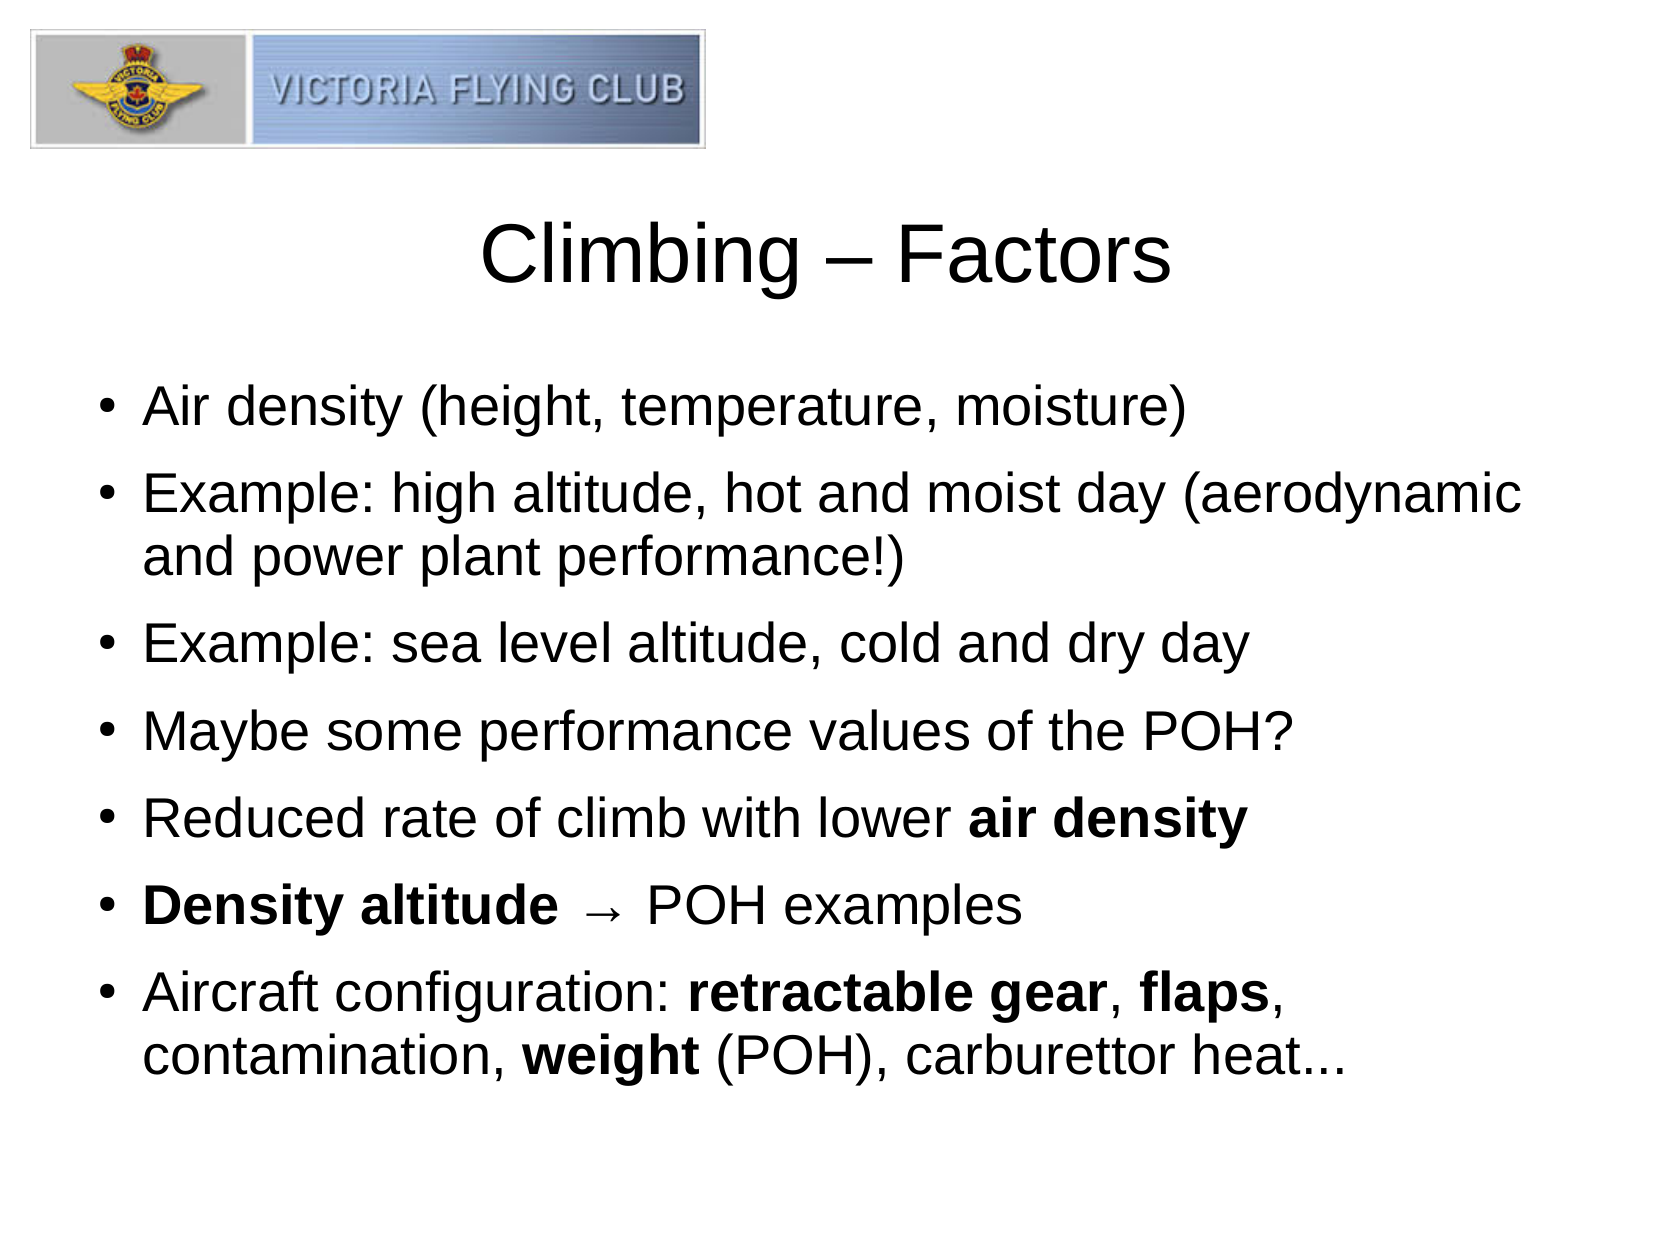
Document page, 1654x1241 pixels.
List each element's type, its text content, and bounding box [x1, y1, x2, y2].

picture [30, 29, 706, 149]
list Air density (height, temperature, moisture) Example: high altitude, hot and moist day (aerodynamic and power plant performance!) Example: sea level altitude, cold and dry day Maybe some performance values of the POH? Reduced rate of climb with lower air density Density altitude → POH examples Aircraft configuration: retractable gear, flaps, contamination, weight (POH), carburettor heat... [82, 375, 1571, 1095]
title Climbing – Factors [82, 150, 1571, 358]
